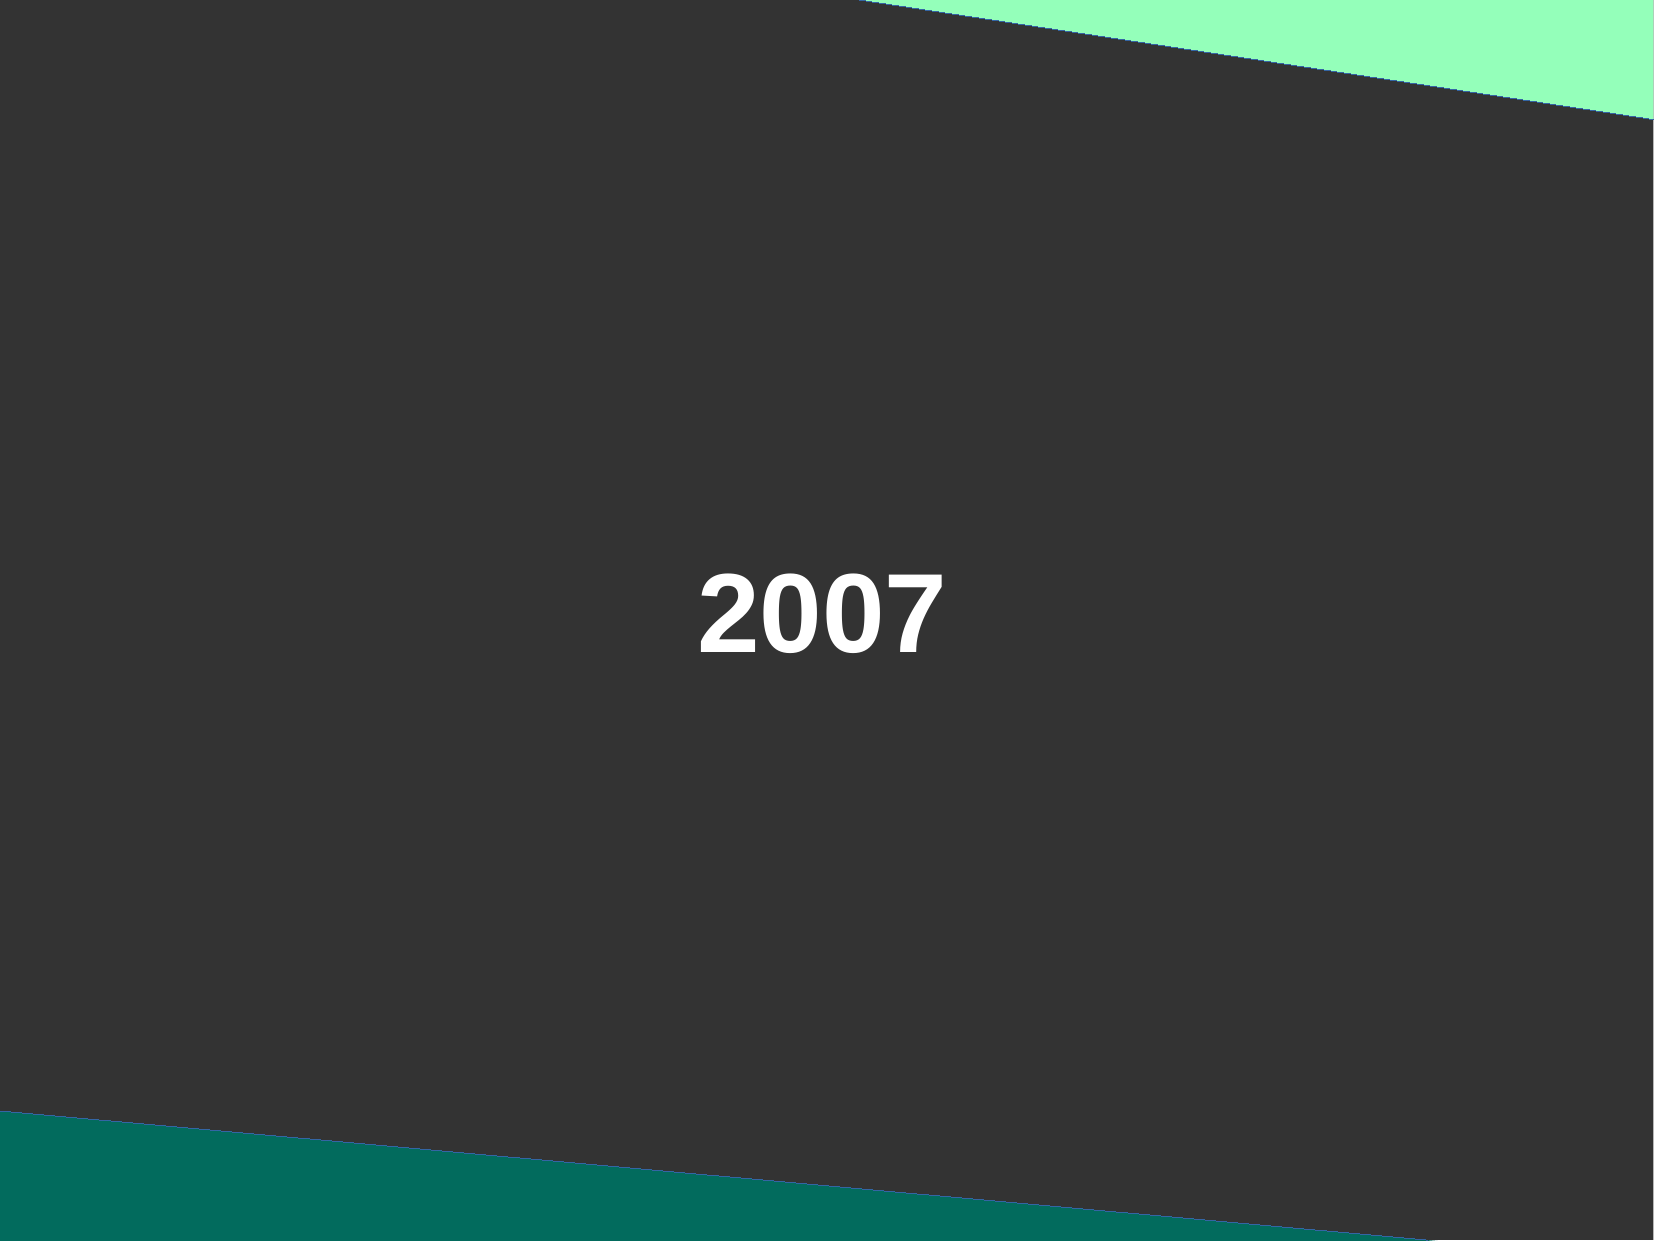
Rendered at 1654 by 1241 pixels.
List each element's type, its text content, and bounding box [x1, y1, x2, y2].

title 2007 [22, 550, 1622, 676]
text_box [859, 0, 1654, 120]
